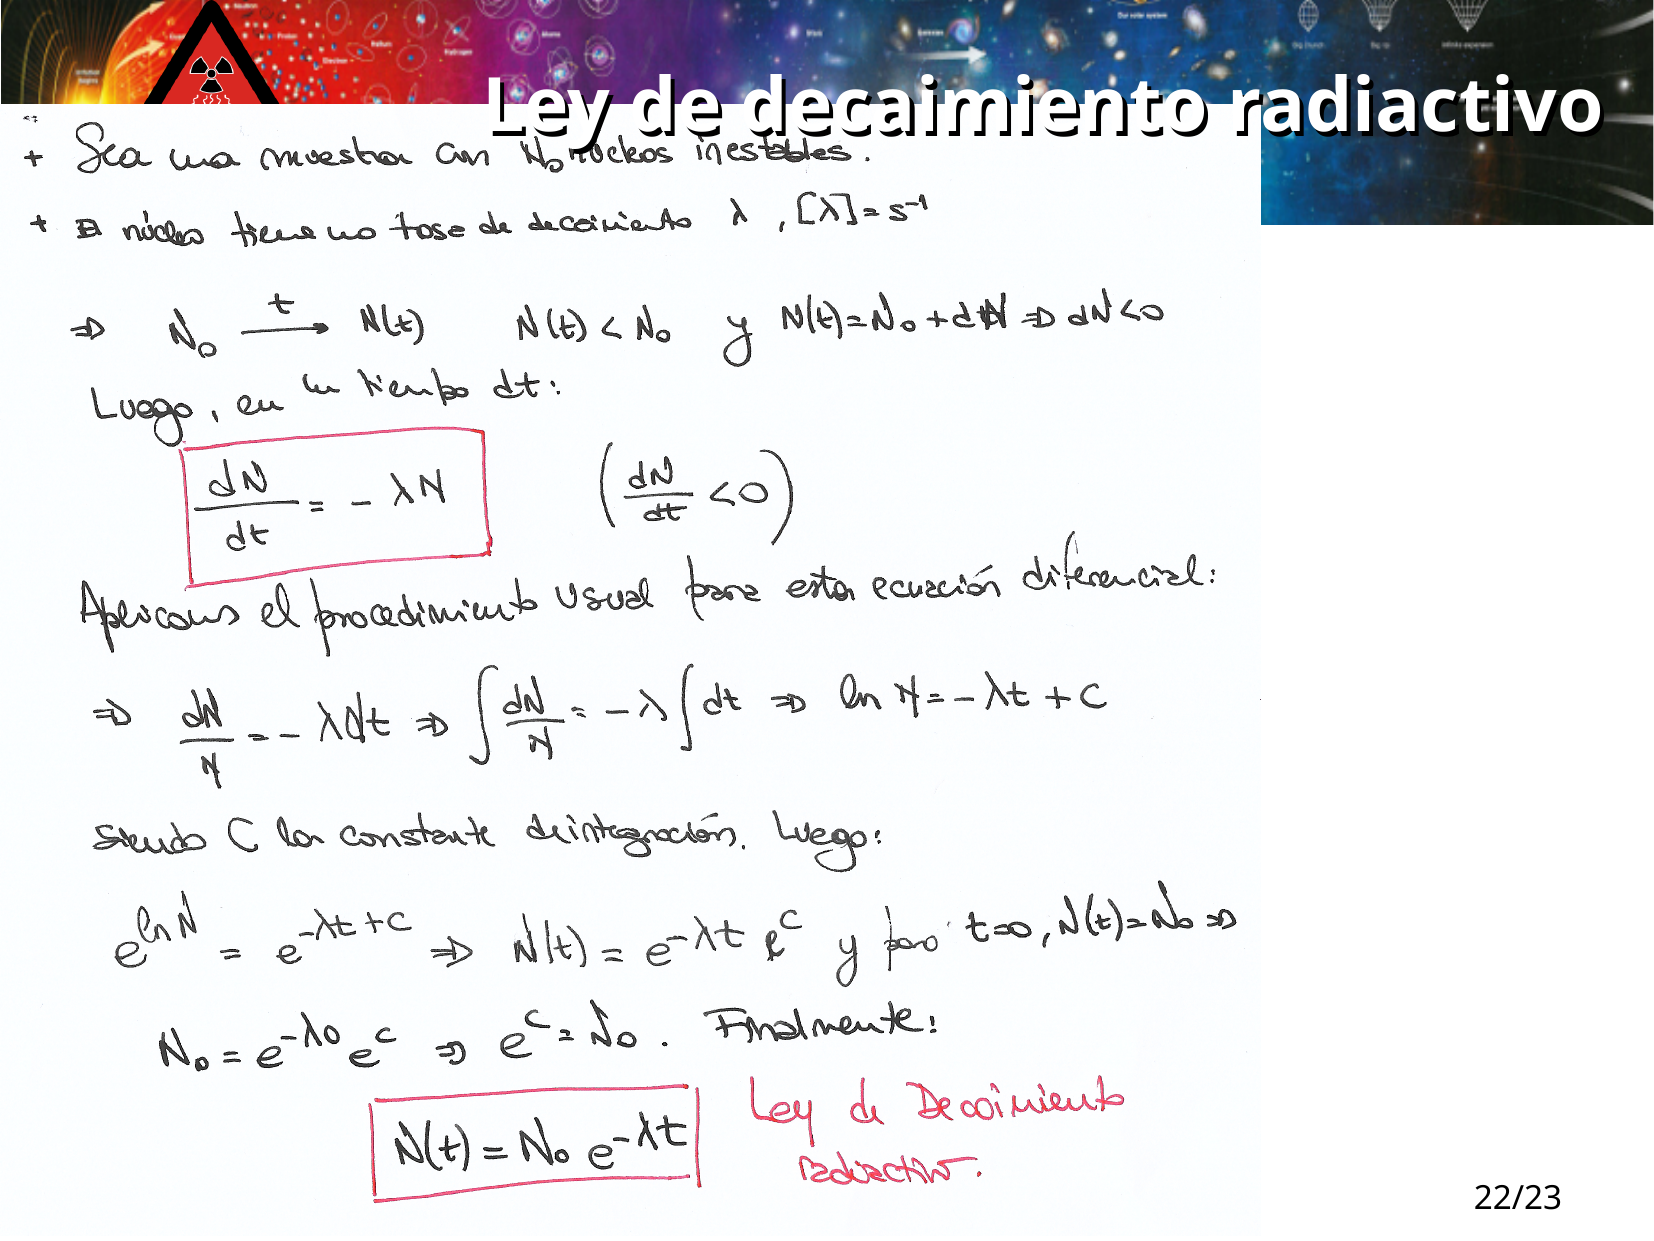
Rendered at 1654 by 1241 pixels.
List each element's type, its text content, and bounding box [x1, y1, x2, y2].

title Ley de decaimiento radiactivo [45, 15, 1606, 191]
picture [0, 0, 1654, 1237]
